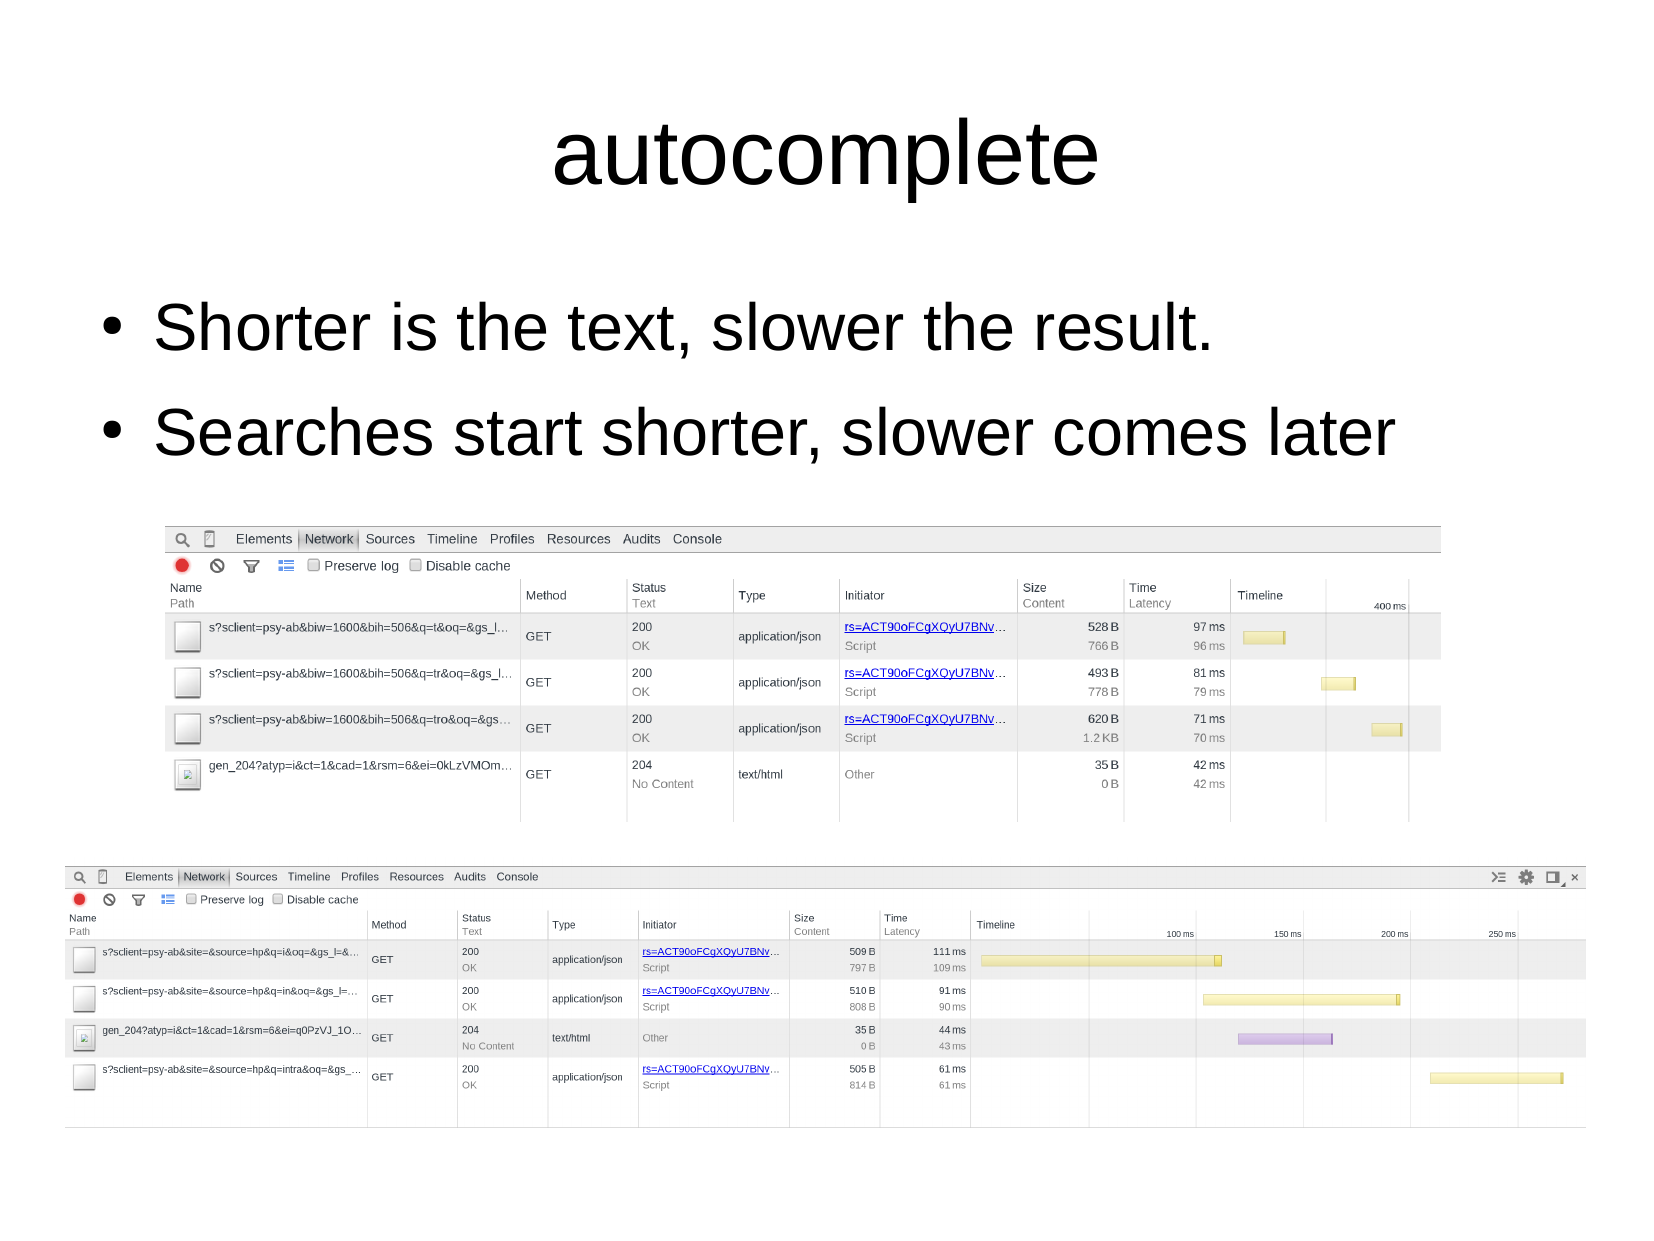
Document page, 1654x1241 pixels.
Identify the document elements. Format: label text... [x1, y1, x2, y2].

picture [65, 857, 1586, 1128]
picture [165, 509, 1441, 822]
list Shorter is the text, slower the result. Searches start shorter, slower comes later [82, 290, 1571, 857]
title autocomplete [82, 49, 1571, 257]
